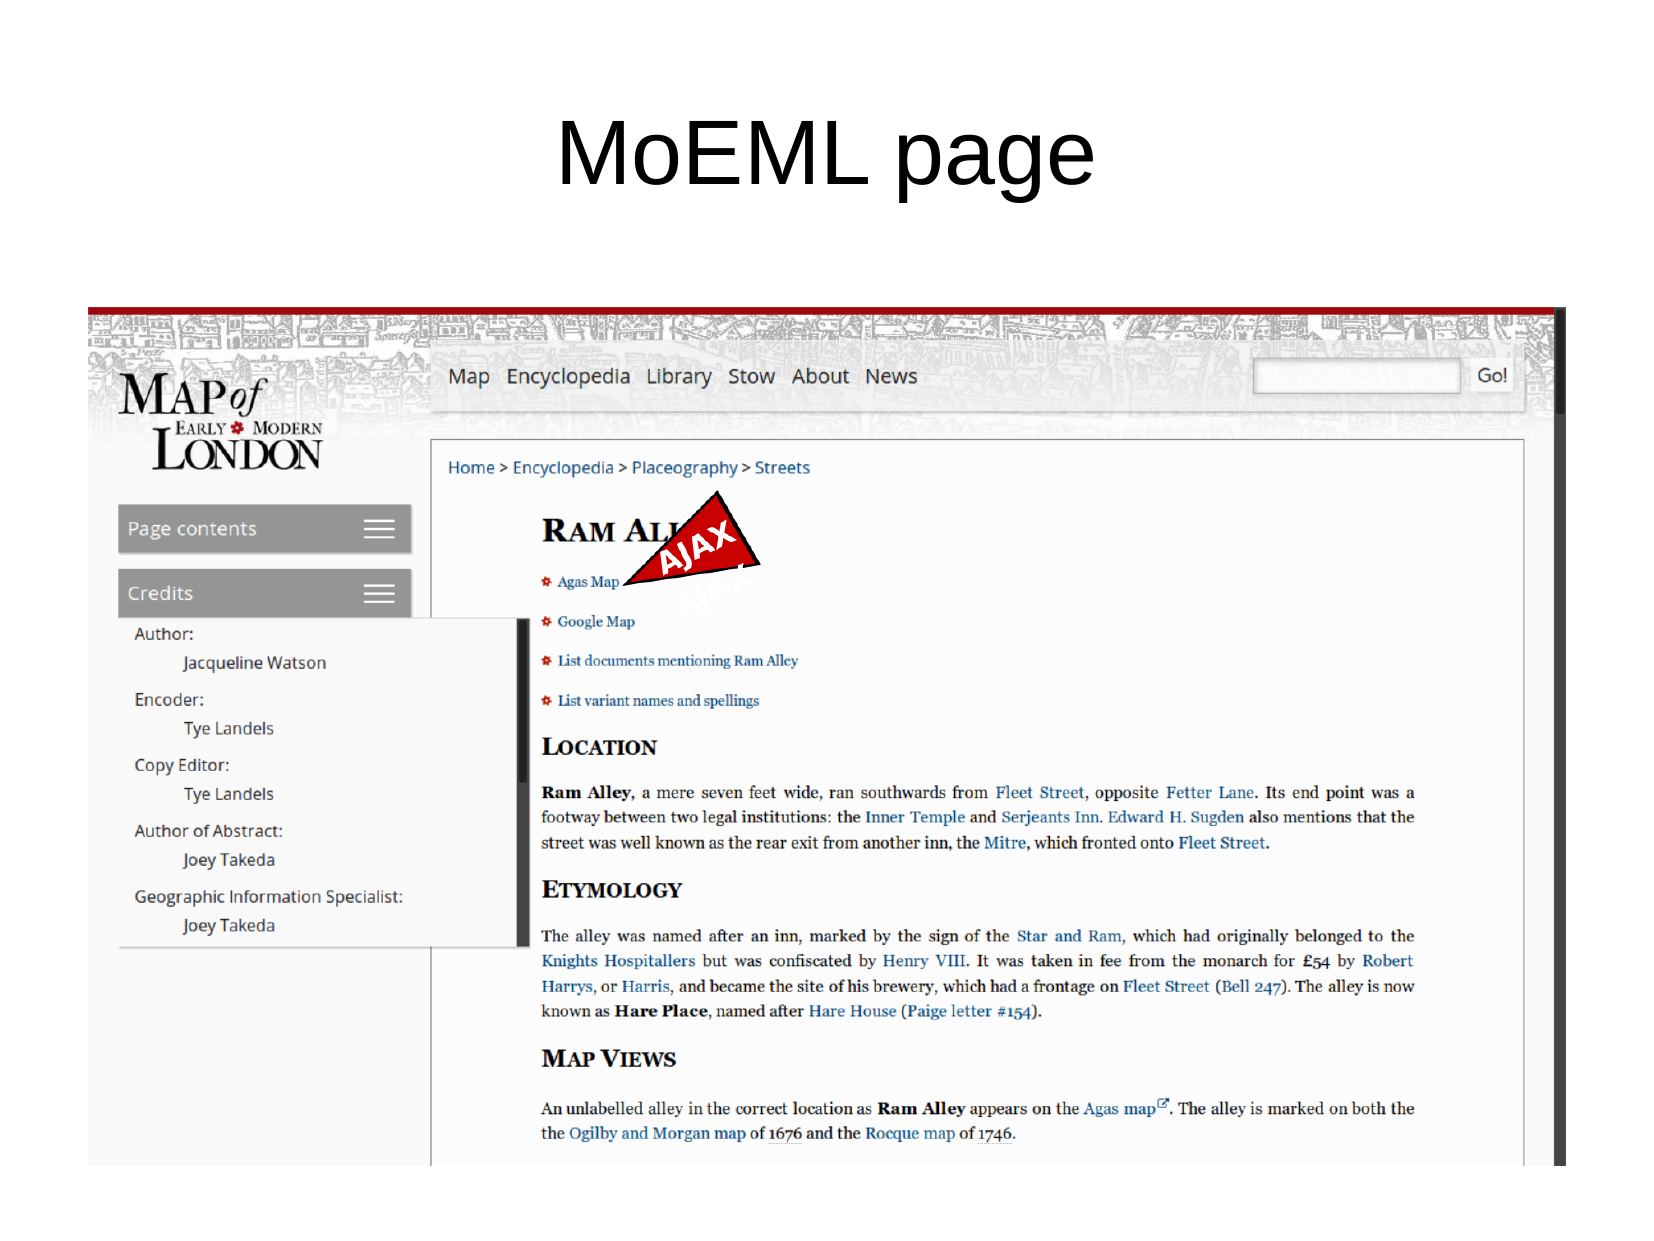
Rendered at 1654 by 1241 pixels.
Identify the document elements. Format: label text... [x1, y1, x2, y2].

title MoEML page [82, 49, 1571, 257]
picture [88, 307, 1566, 1166]
